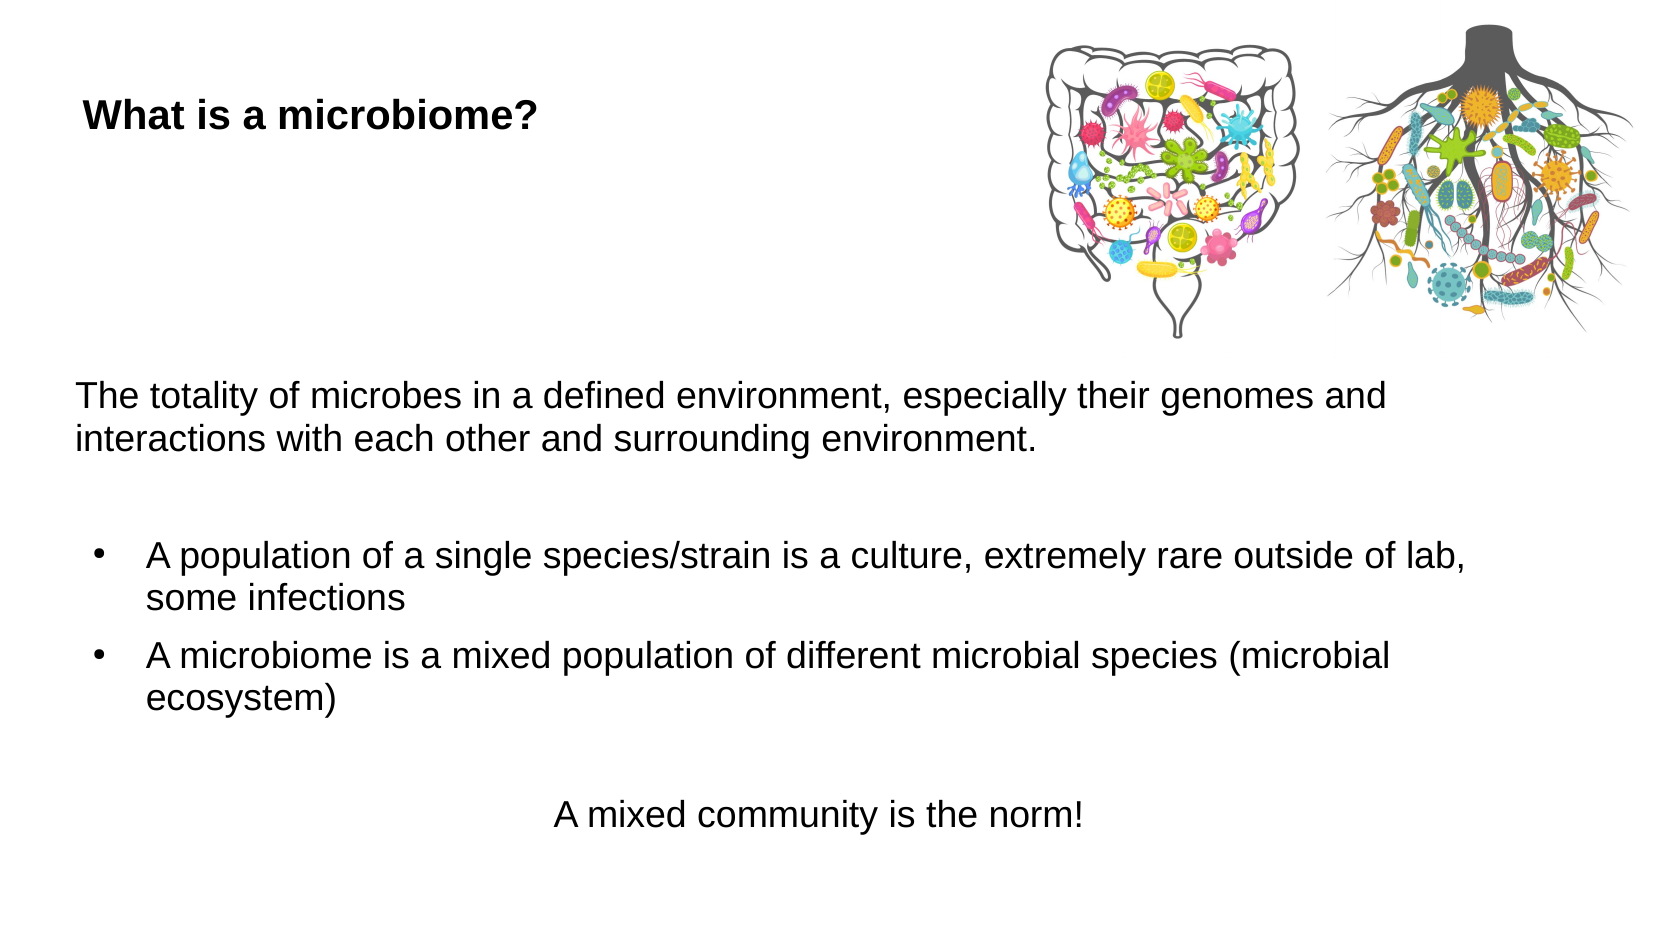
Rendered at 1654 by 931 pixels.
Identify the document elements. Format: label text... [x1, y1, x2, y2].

title What is a microbiome? [82, 37, 1017, 193]
list The totality of microbes in a defined environment, especially their genomes and interactions with each other and surrounding environment. A population of a single species/strain is a culture, extremely rare outside of lab, some infections A microbiome is a mixed population of different microbial species (microbial ecosystem) A mixed community is the norm! [75, 375, 1564, 915]
picture [1017, 0, 1654, 358]
